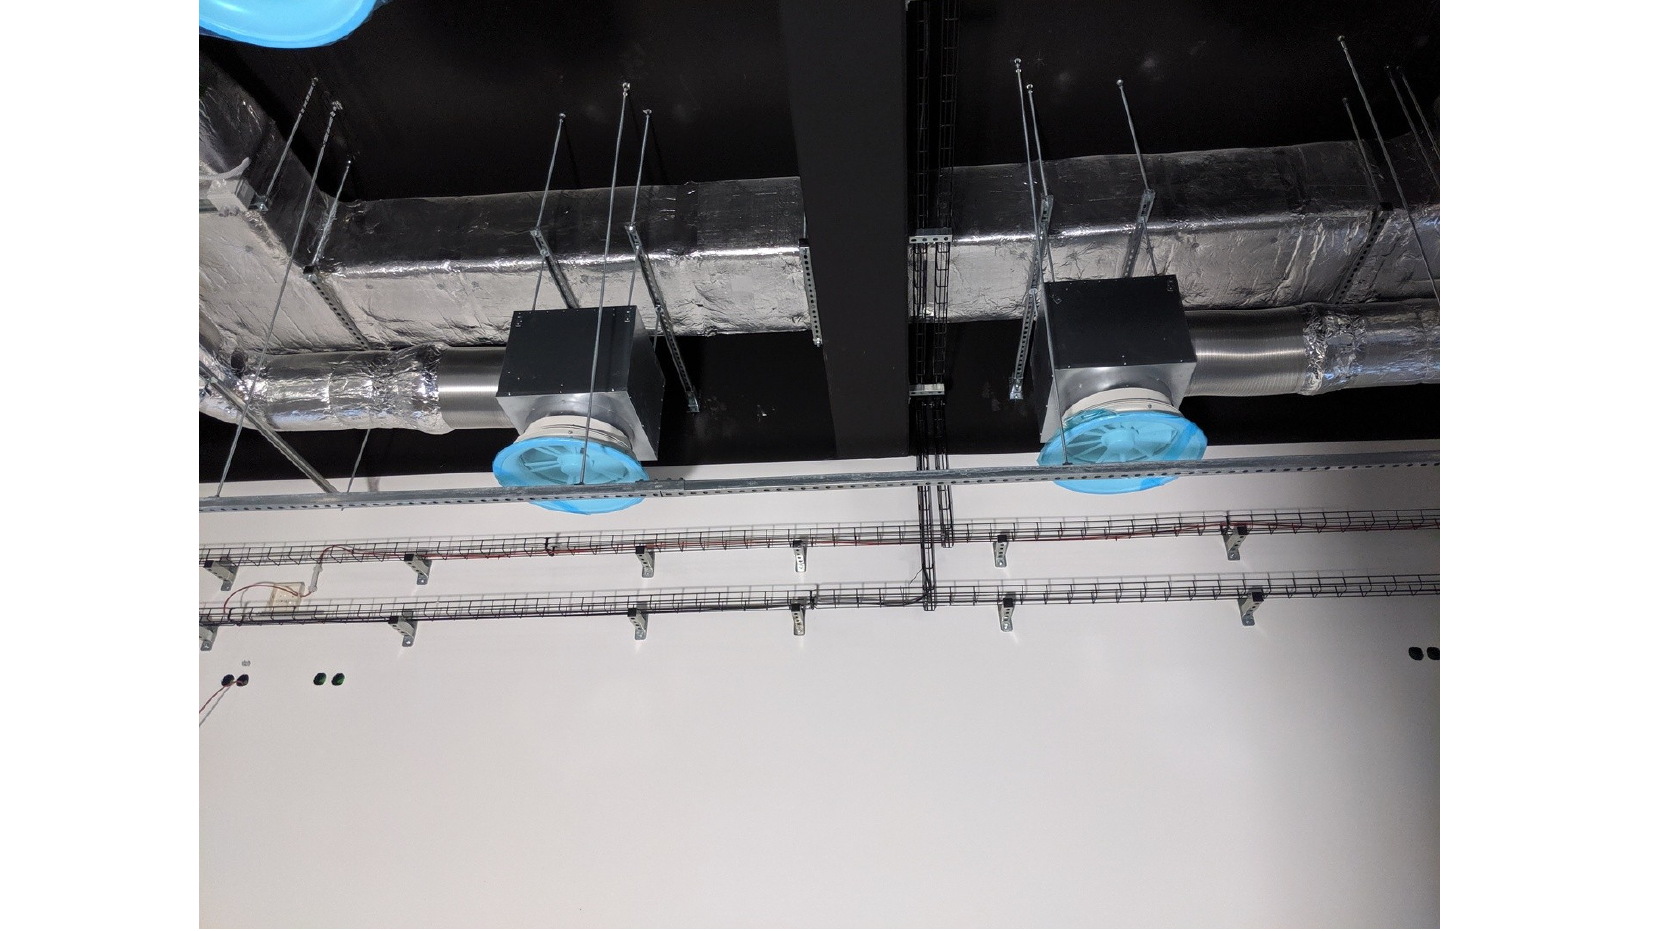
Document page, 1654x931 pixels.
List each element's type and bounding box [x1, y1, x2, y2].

picture [199, 0, 1440, 929]
